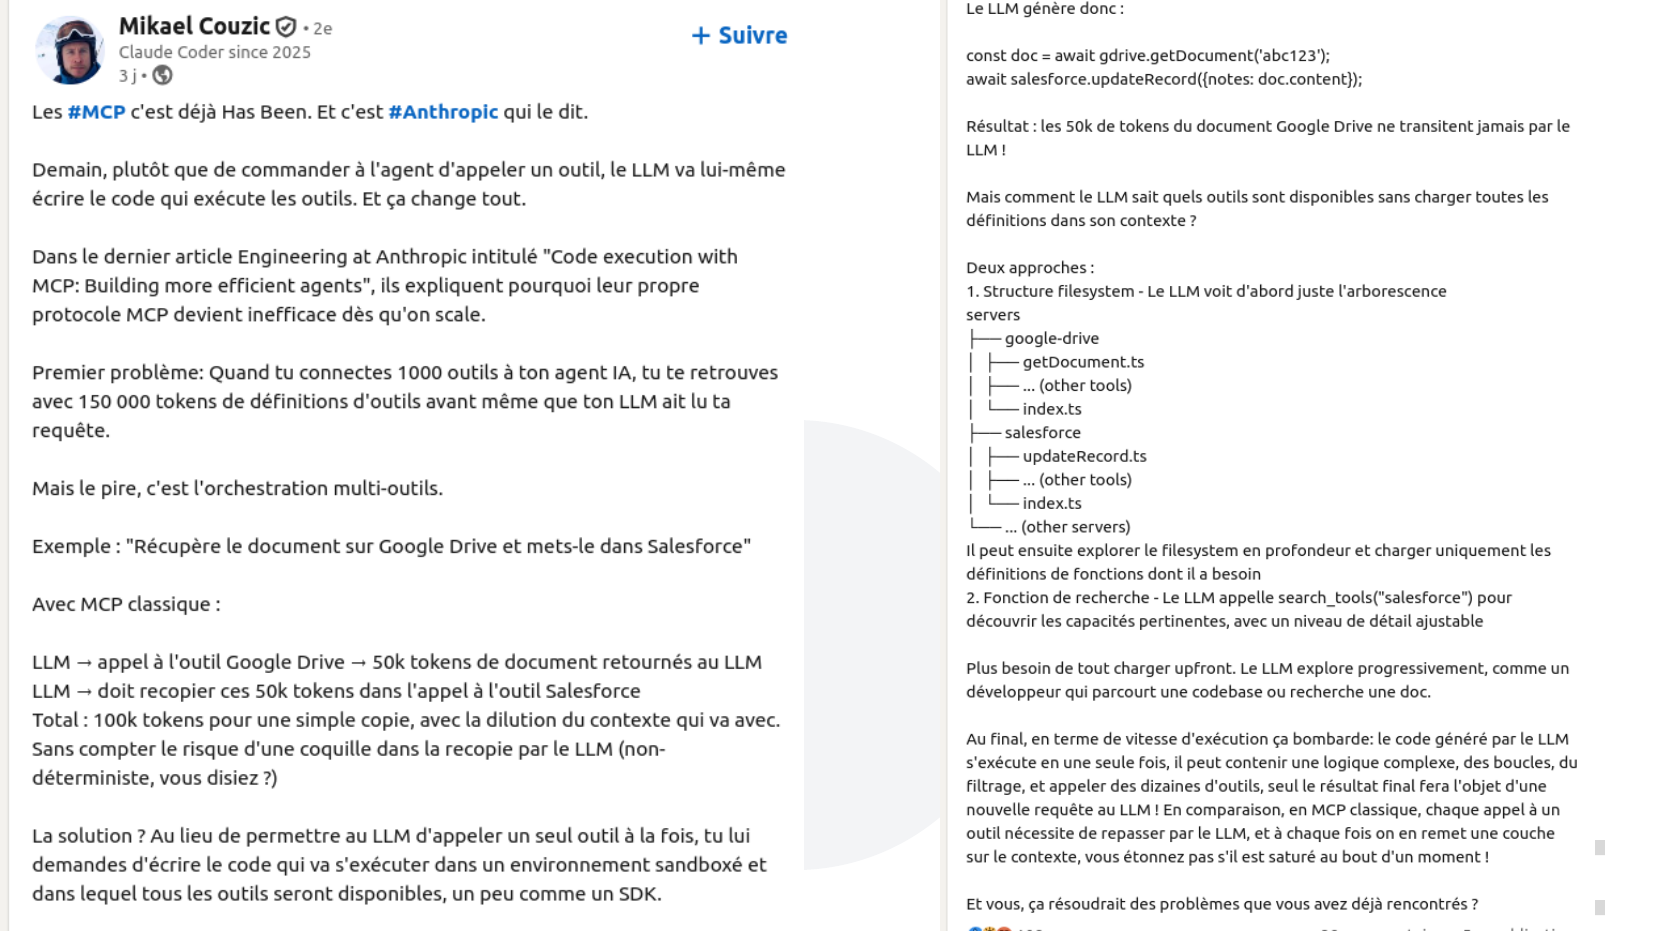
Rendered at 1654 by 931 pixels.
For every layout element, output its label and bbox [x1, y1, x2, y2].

picture [0, 0, 804, 931]
picture [940, 0, 1595, 931]
